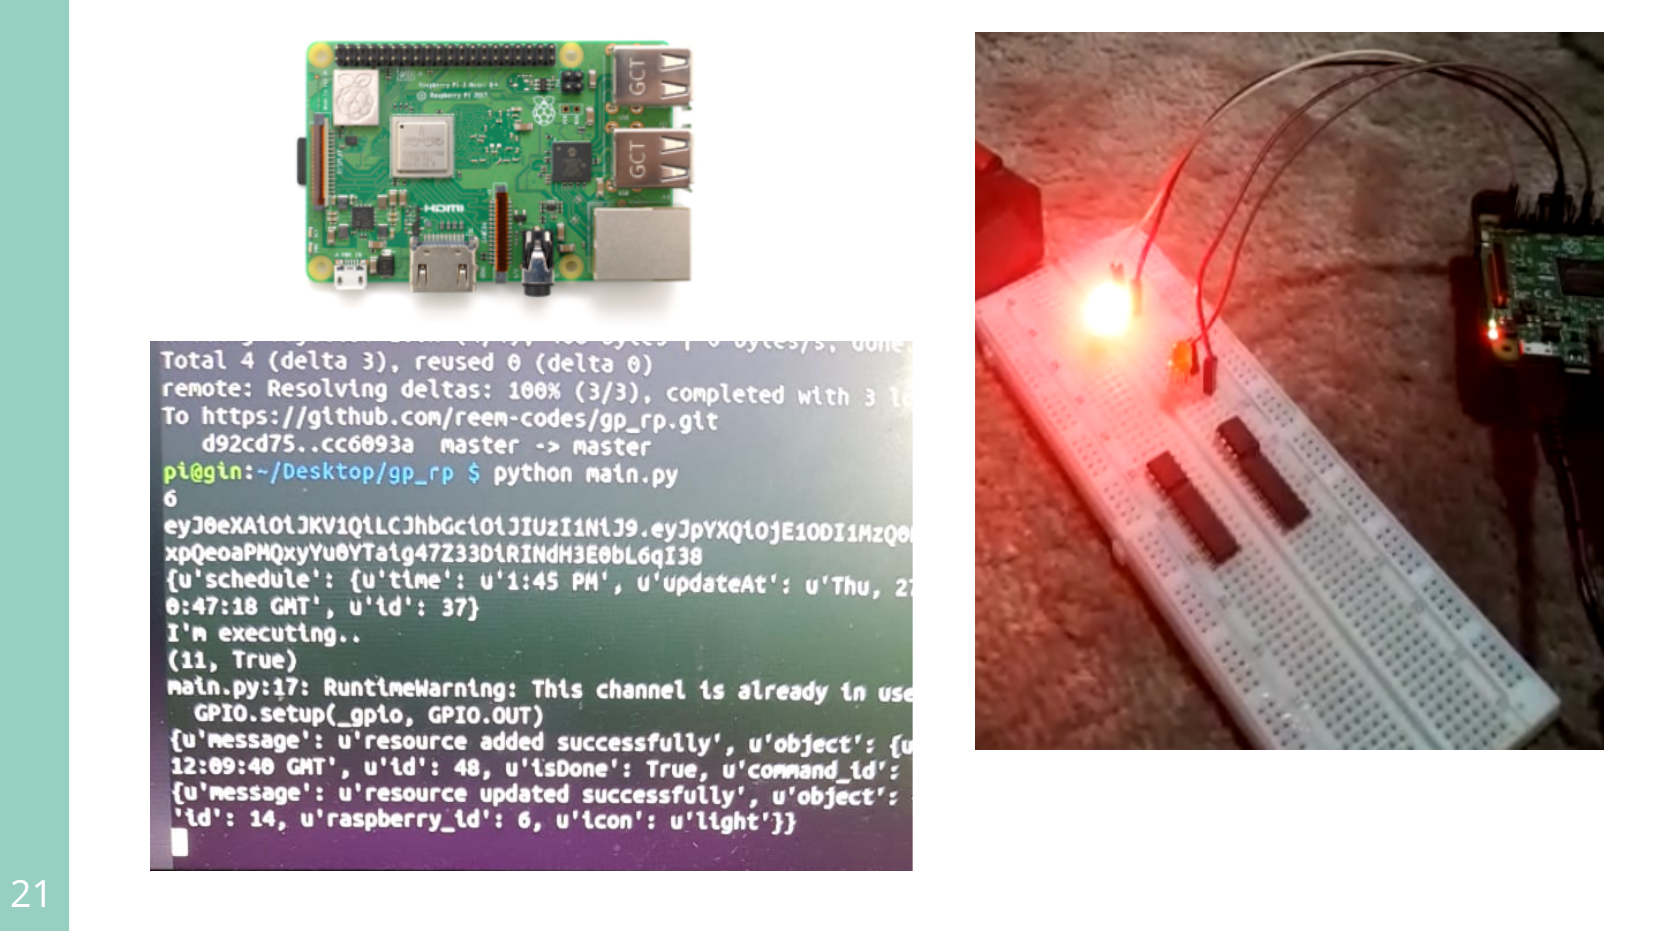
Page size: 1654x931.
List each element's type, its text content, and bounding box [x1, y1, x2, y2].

picture [260, 14, 736, 331]
picture [975, 32, 1604, 751]
text_box <number> [0, 860, 132, 931]
text_box [0, 0, 70, 860]
picture [150, 341, 913, 871]
